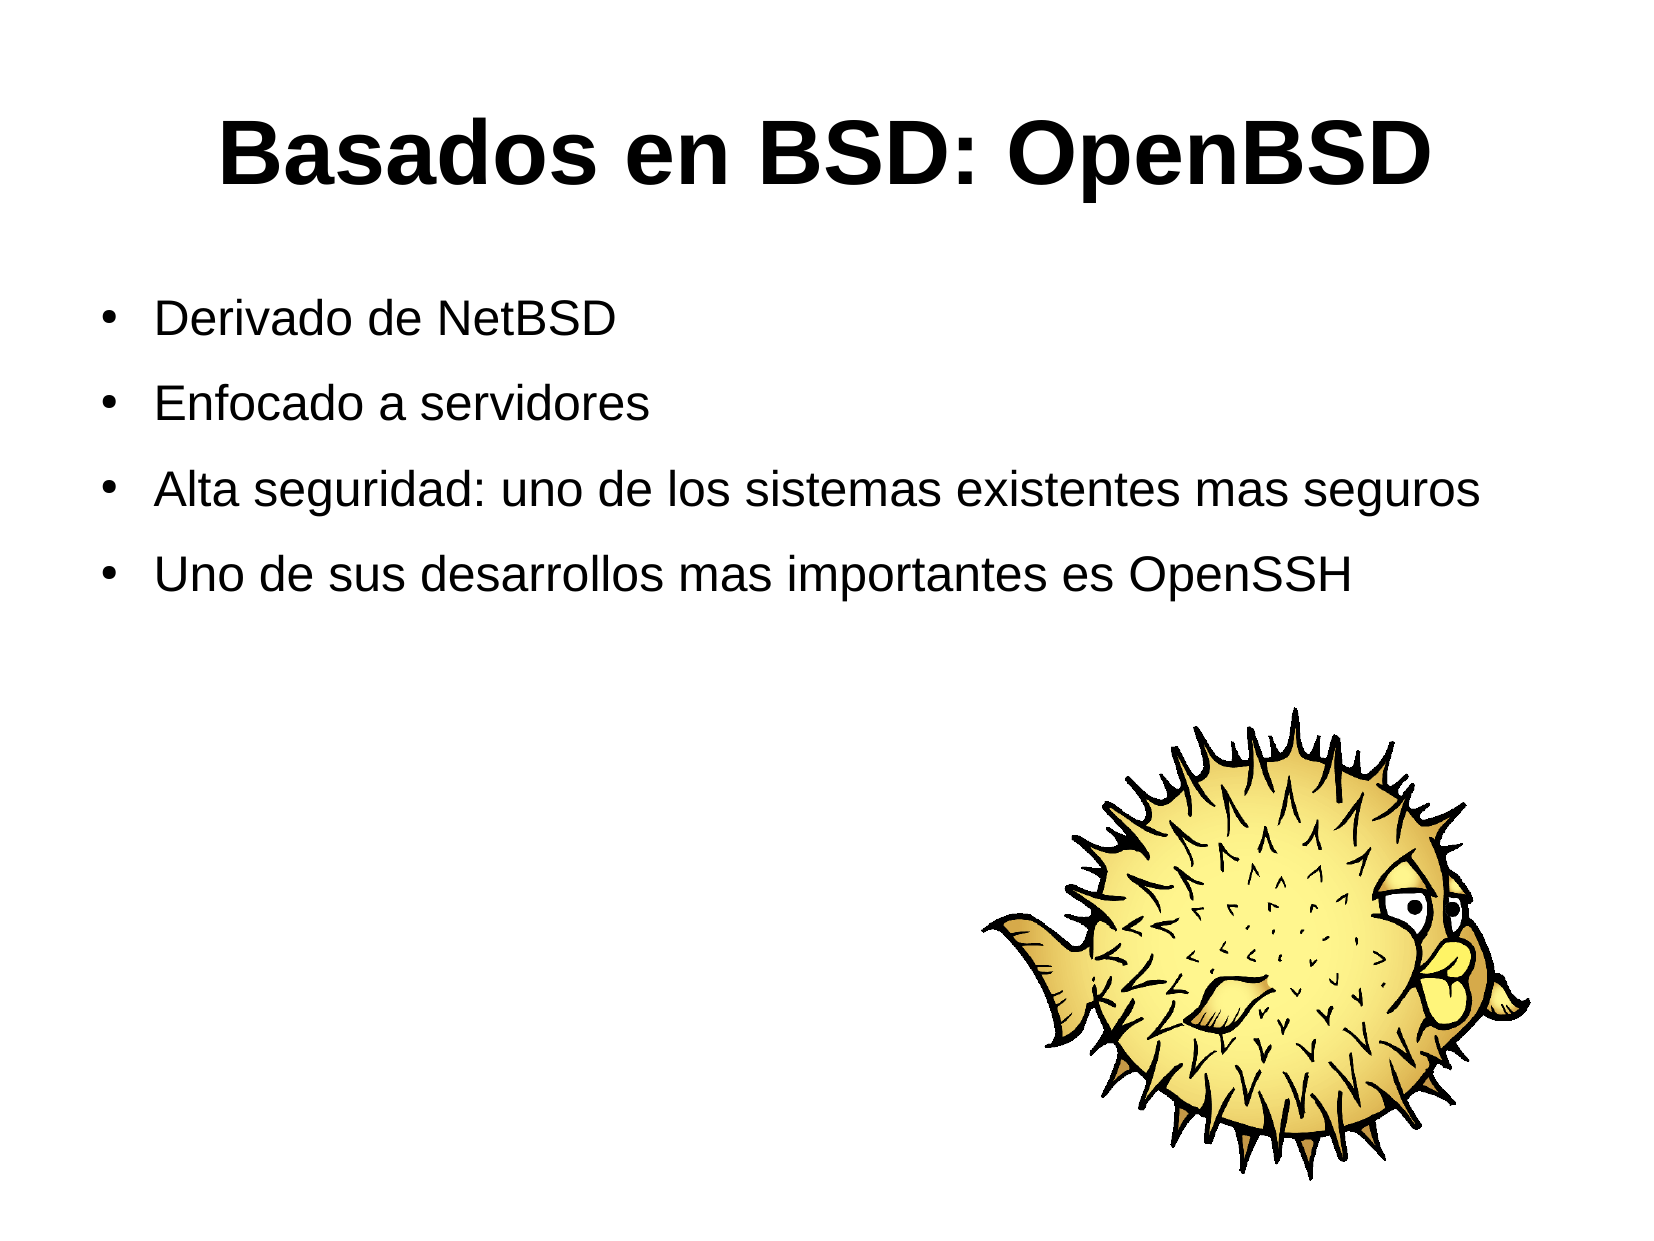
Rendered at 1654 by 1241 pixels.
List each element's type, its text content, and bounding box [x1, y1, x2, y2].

title Basados en BSD: OpenBSD [82, 49, 1571, 257]
picture [980, 706, 1532, 1182]
list Derivado de NetBSD Enfocado a servidores Alta seguridad: uno de los sistemas existentes mas seguros Uno de sus desarrollos mas importantes es OpenSSH [82, 290, 1571, 1010]
